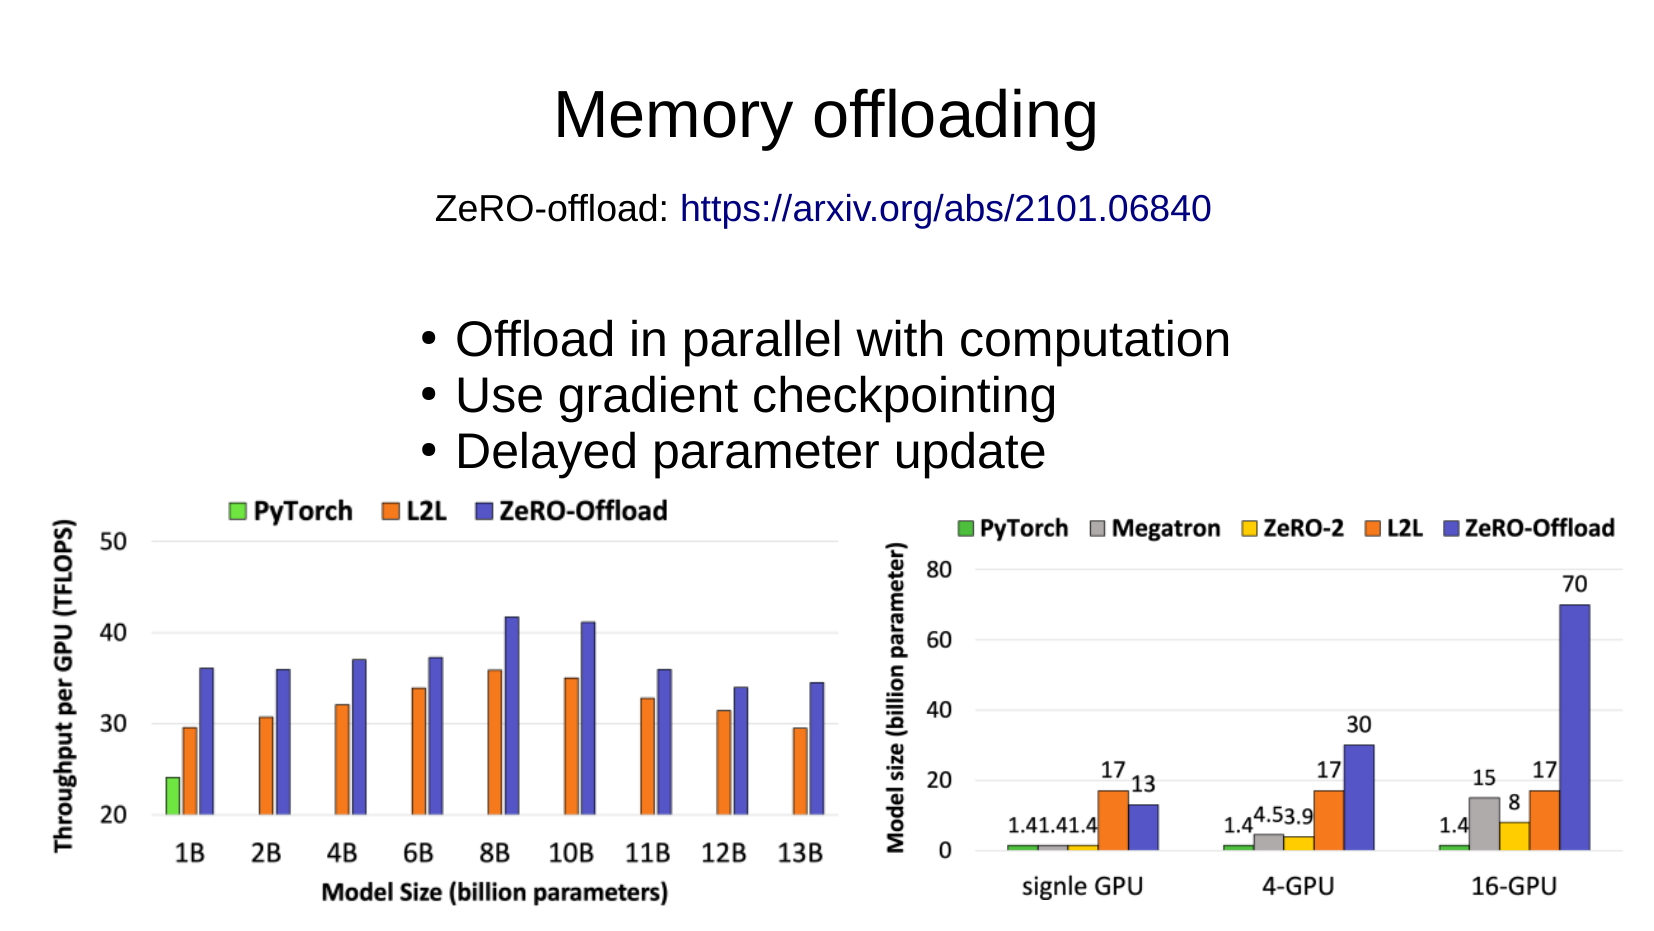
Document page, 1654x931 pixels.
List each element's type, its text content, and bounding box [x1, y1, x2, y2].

title Memory offloading [82, 37, 1571, 179]
text_box ZeRO-offload: https://arxiv.org/abs/2101.06840 [0, 179, 1654, 279]
picture [870, 500, 1634, 901]
picture [42, 481, 846, 907]
text_box Offload in parallel with computation Use gradient checkpointing Delayed parameter update [405, 304, 1306, 766]
